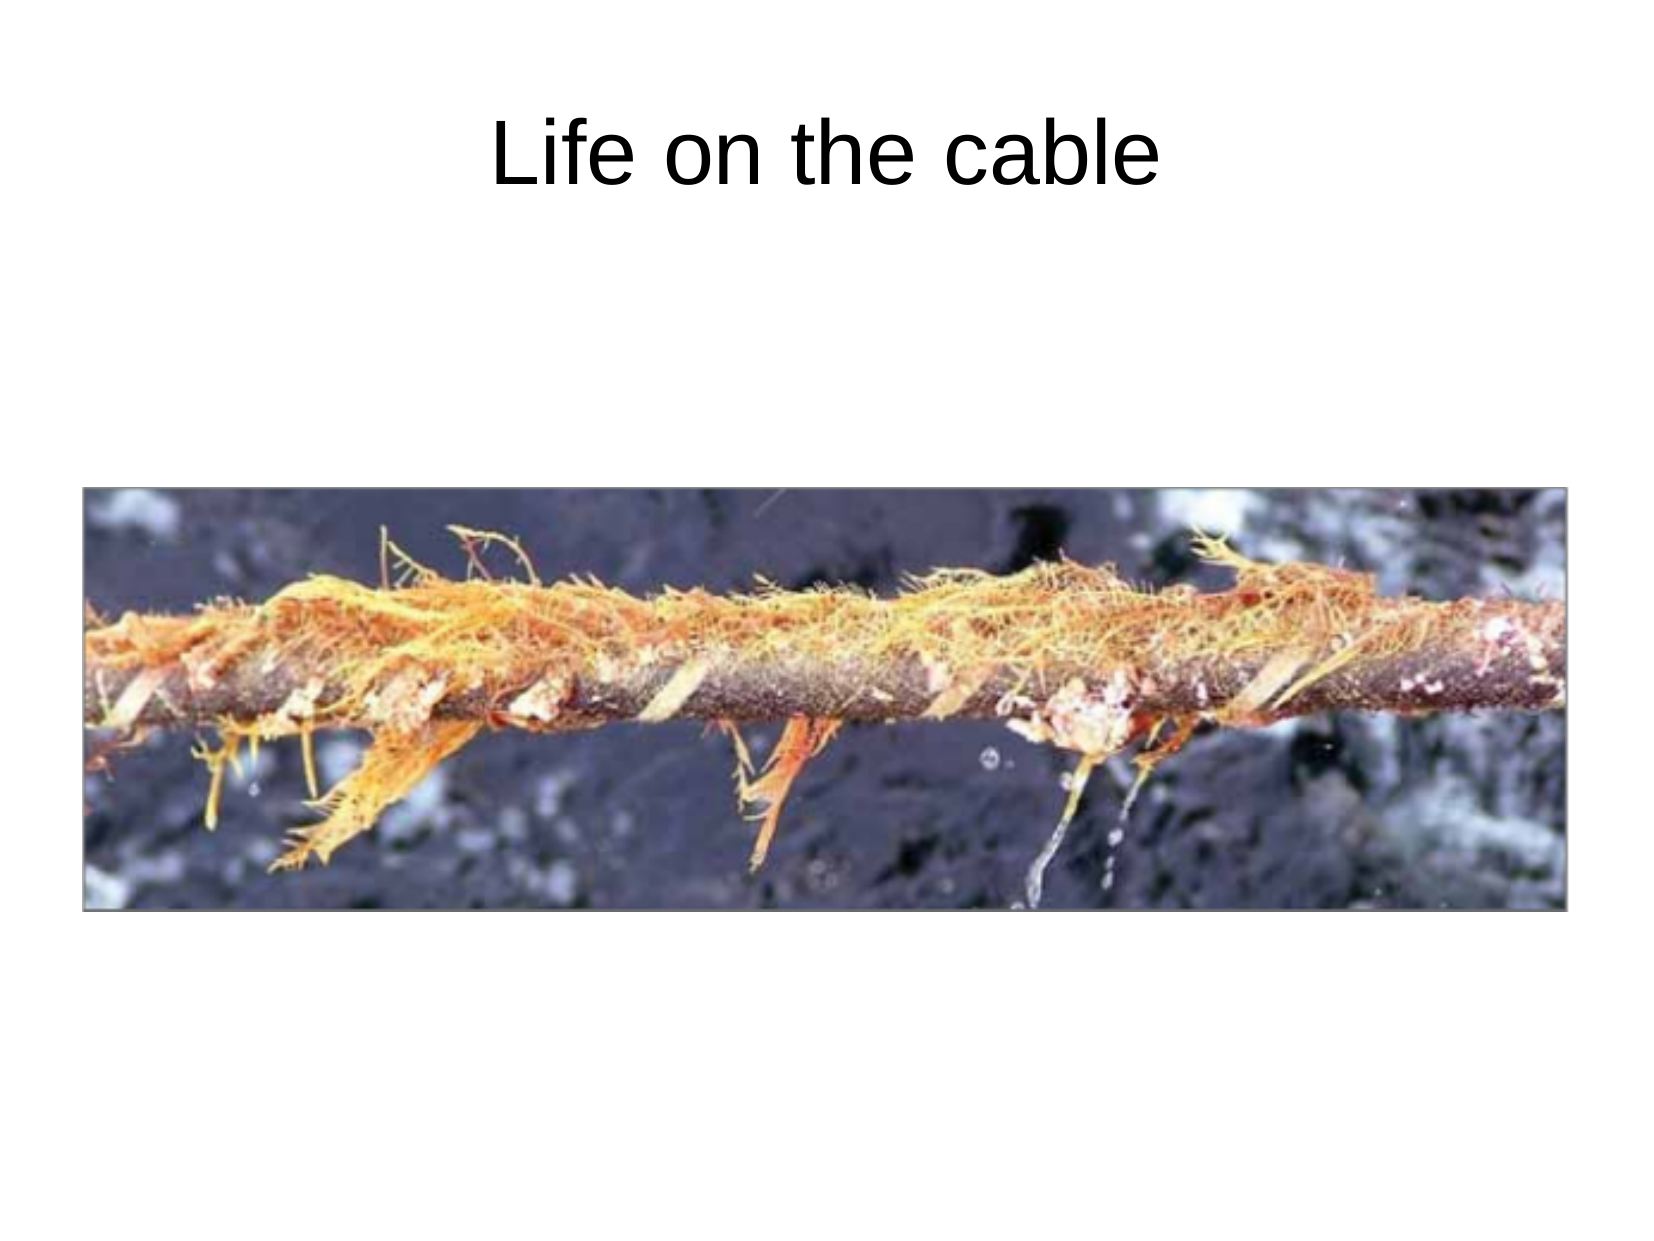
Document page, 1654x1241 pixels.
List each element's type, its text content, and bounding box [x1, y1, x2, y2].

title Life on the cable [82, 49, 1571, 257]
picture [82, 487, 1571, 912]
